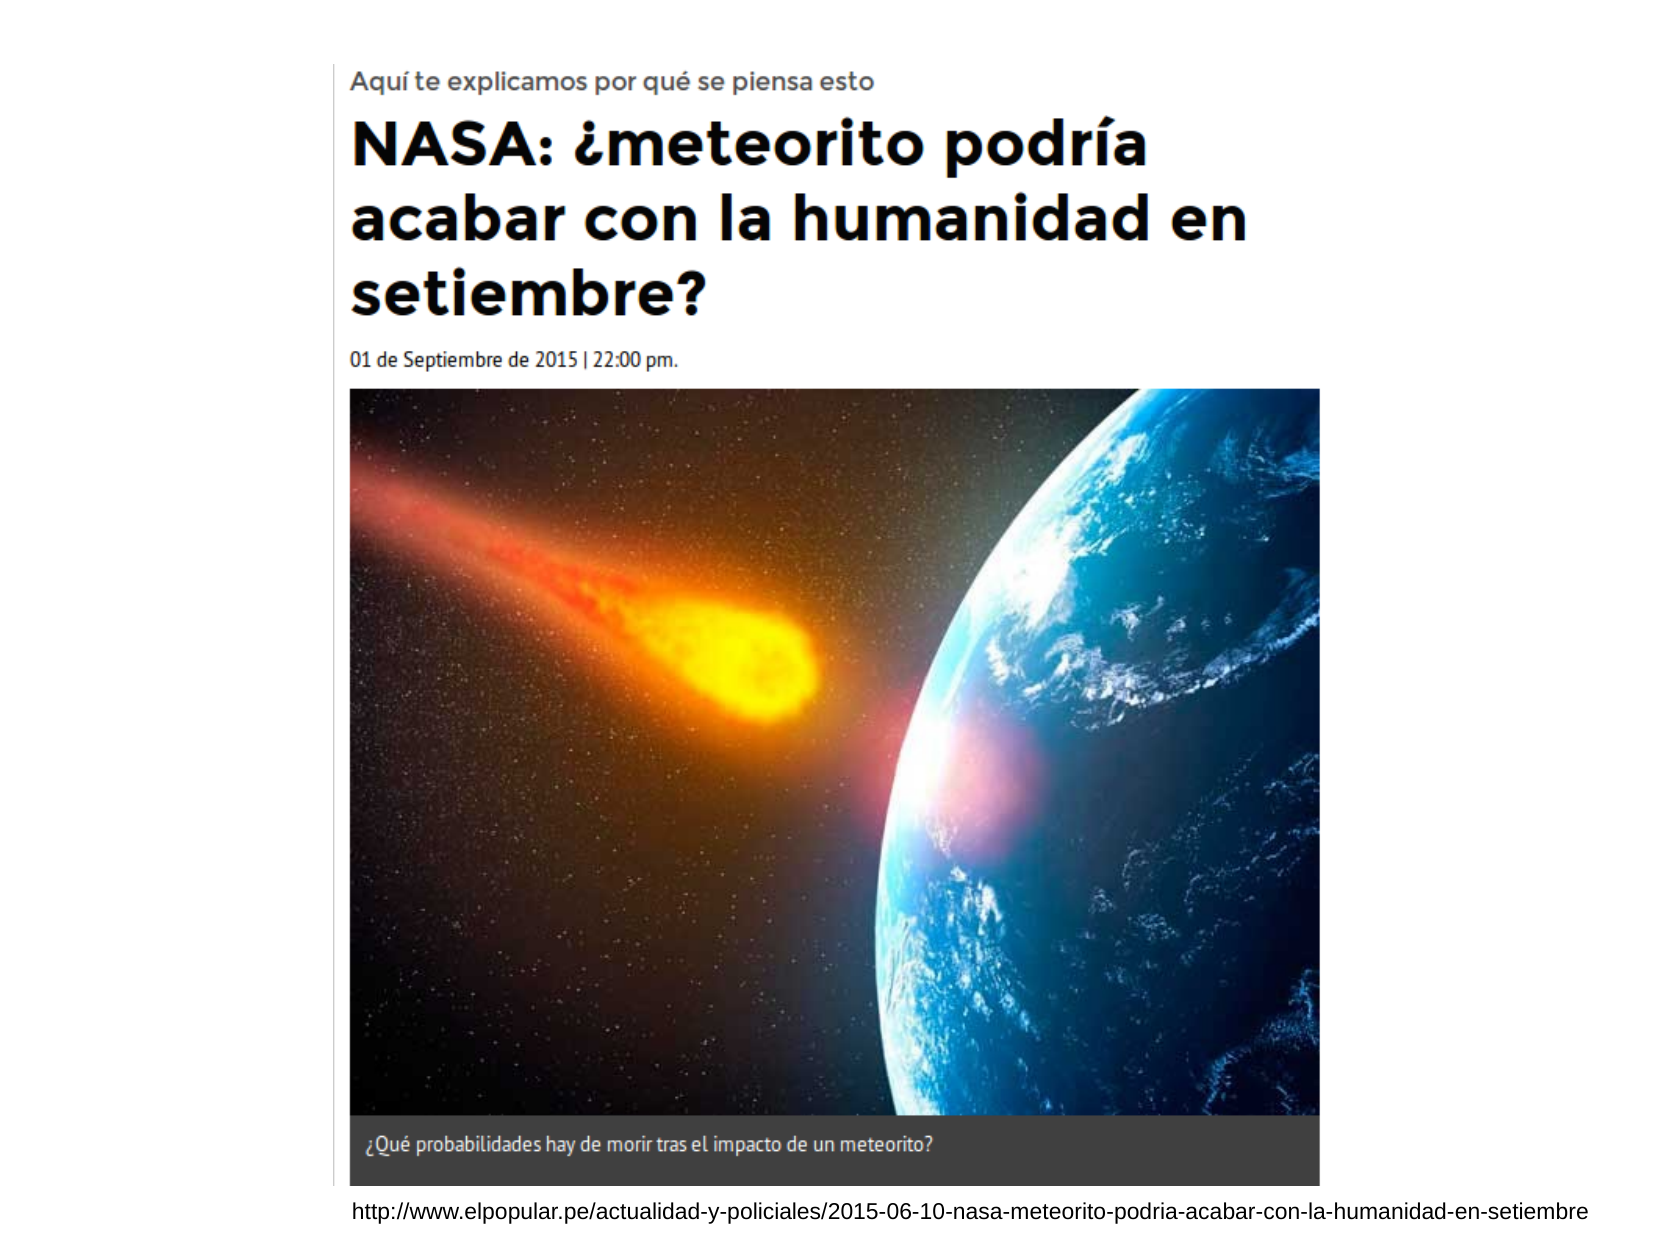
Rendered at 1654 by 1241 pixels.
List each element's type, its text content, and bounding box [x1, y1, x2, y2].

picture [333, 64, 1331, 1186]
text_box http://www.elpopular.pe/actualidad-y-policiales/2015-06-10-nasa-meteorito-podria-acabar-con-la-humanidad-en-setiembre [337, 1191, 1654, 1241]
